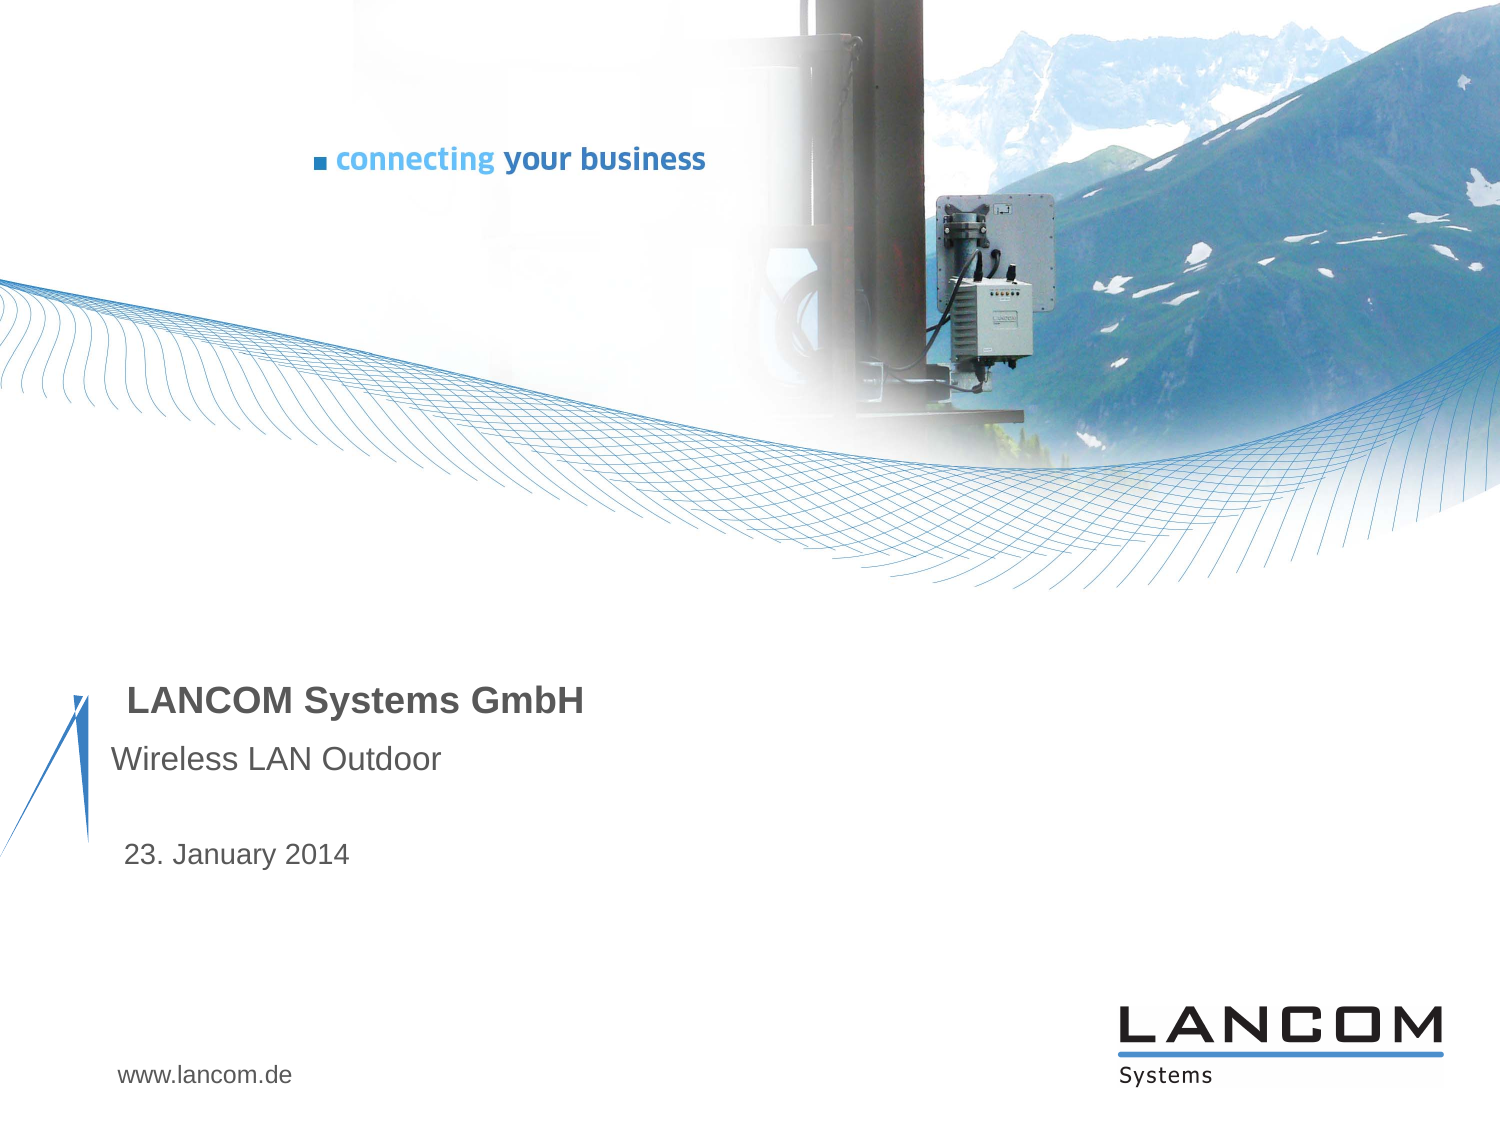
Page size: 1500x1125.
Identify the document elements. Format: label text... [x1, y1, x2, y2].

subtitle Wireless LAN Outdoor [95, 729, 1146, 857]
list LANCOM Systems GmbH [111, 667, 1223, 729]
picture [0, 0, 1500, 708]
picture [1117, 1006, 1444, 1088]
list 23. January 2014 [109, 827, 1144, 883]
